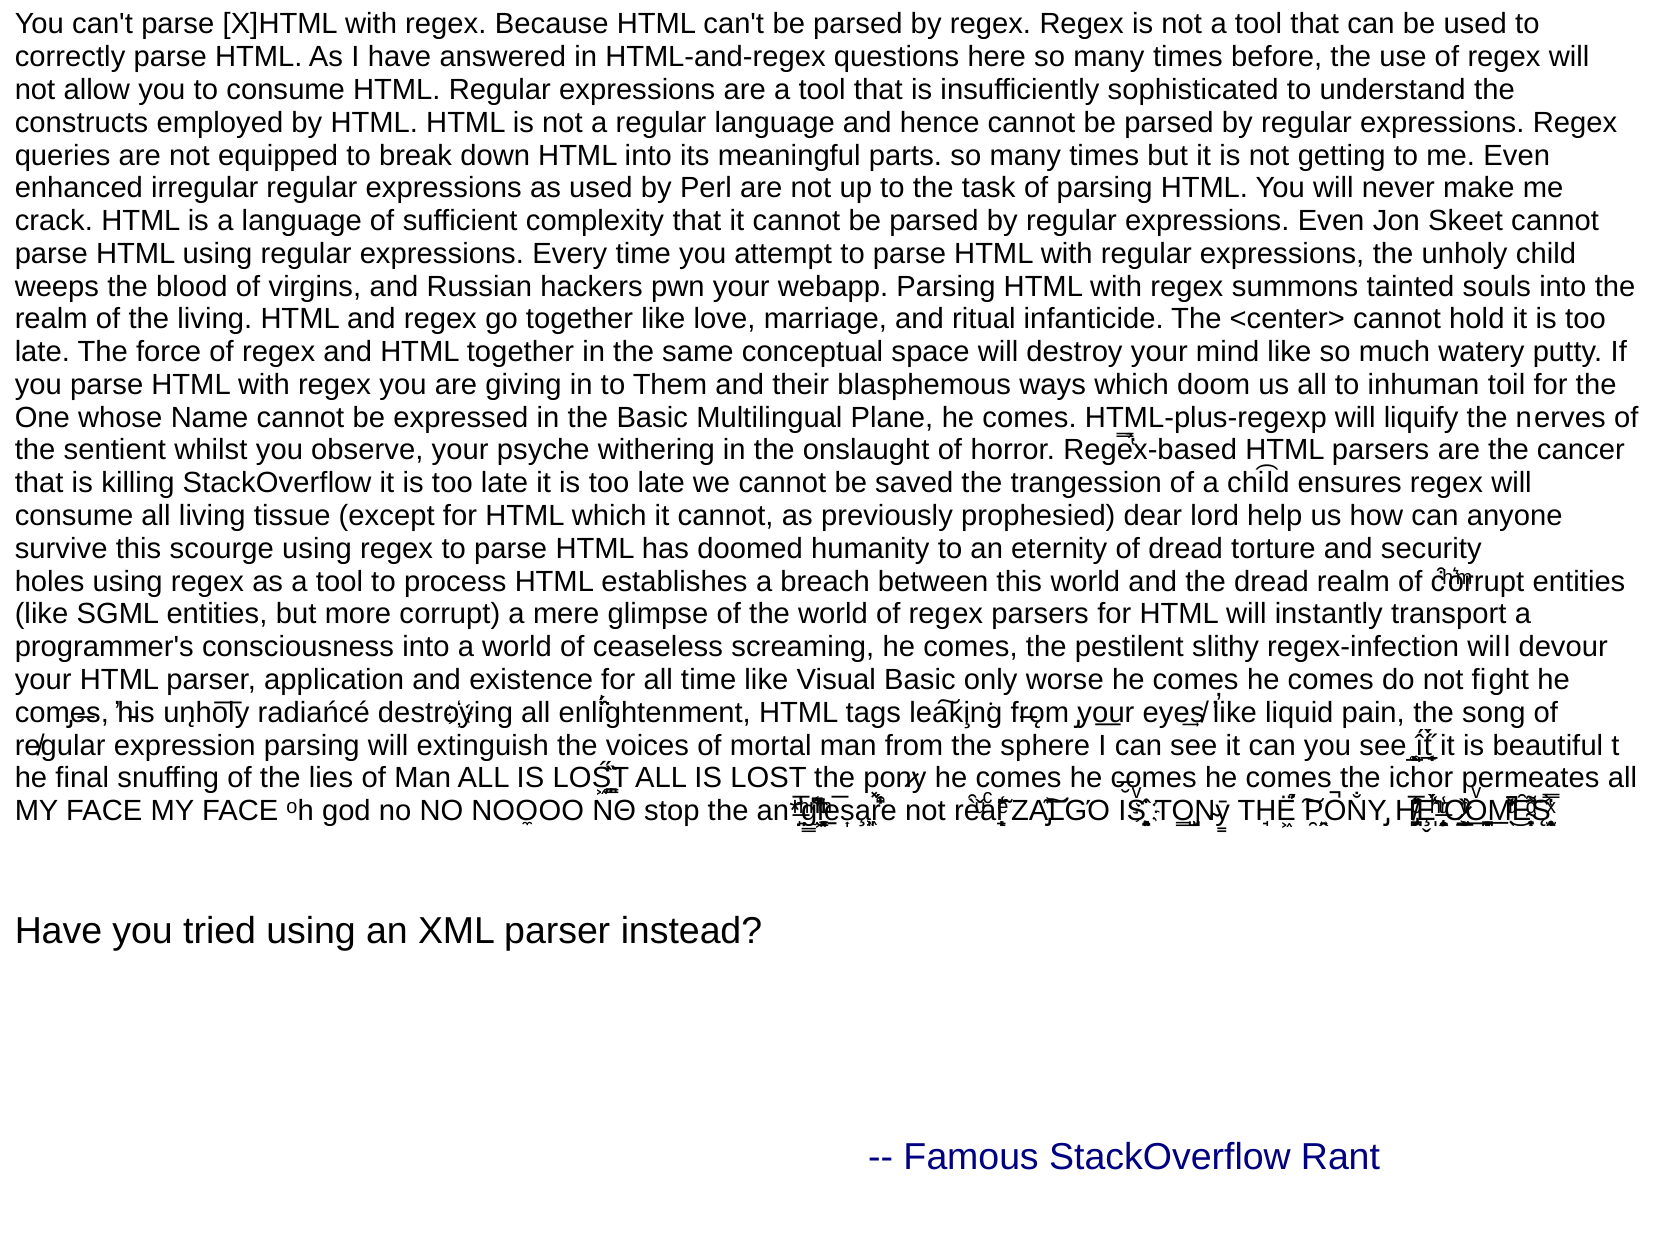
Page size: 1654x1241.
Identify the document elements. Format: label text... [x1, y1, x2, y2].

text_box -- Famous StackOverflow Rant [853, 1128, 1606, 1186]
text_box You can't parse [X]HTML with regex. Because HTML can't be parsed by regex. Regex is not a tool that can be used to correctly parse HTML. As I have answered in HTML-and-regex questions here so many times before, the use of regex will not allow you to consume HTML. Regular expressions are a tool that is insufficiently sophisticated to understand the constructs employed by HTML. HTML is not a regular language and hence cannot be parsed by regular expressions. Regex queries are not equipped to break down HTML into its meaningful parts. so many times but it is not getting to me. Even enhanced irregular regular expressions as used by Perl are not up to the task of parsing HTML. You will never make me crack. HTML is a language of sufficient complexity that it cannot be parsed by regular expressions. Even Jon Skeet cannot parse HTML using regular expressions. Every time you attempt to parse HTML with regular expressions, the unholy child weeps the blood of virgins, and Russian hackers pwn your webapp. Parsing HTML with regex summons tainted souls into the realm of the living. HTML and regex go together like love, marriage, and ritual infanticide. The <center> cannot hold it is too late. The force of regex and HTML together in the same conceptual space will destroy your mind like so much watery putty. If you parse HTML with regex you are giving in to Them and their blasphemous ways which doom us all to inhuman toil for the One whose Name cannot be expressed in the Basic Multilingual Plane, he comes. HTML-plus-regexp will liquify the n​erves of the sentient whilst you observe, your psyche withering in the onslaught of horror. Rege̿̔̉x-based HTML parsers are the cancer that is killing StackOverflow it is too late it is too late we cannot be saved the trangession of a chi͡ld ensures regex will consume all living tissue (except for HTML which it cannot, as previously prophesied) dear lord help us how can anyone survive this scourge using regex to parse HTML has doomed humanity to an eternity of dread torture and security holes using regex as a tool to process HTML establishes a breach between this world and the dread realm of c͒ͪo͛ͫrrupt entities (like SGML entities, but more corrupt) a mere glimpse of the world of reg​ex parsers for HTML will ins​tantly transport a programmer's consciousness into a world of ceaseless screaming, he comes, the pestilent slithy regex-infection wil​l devour your HT​ML parser, application and existence for all time like Visual Basic only worse he comes he comes do not fi​ght he com̡e̶s, ̕h̵i​s un̨ho͞ly radiańcé destro҉ying all enli̍̈́̂̈́ghtenment, HTML tags lea͠ki̧n͘g fr̶ǫm ̡yo​͟ur eye͢s̸ ̛l̕ik͏e liq​uid pain, the song of re̸gular exp​ression parsing will exti​nguish the voices of mor​tal man from the sp​here I can see it can you see ̲͚̖͔̙î̩́t̲͎̩̱͔́̋̀ it is beautiful t​he final snuffing of the lie​s of Man ALL IS LOŚ͖̩͇̗̪̏̈́T ALL I​S LOST the pon̷y he comes he c̶̮omes he comes the ich​or permeates all MY FACE MY FACE ᵒh god no NO NOO̼O​O NΘ stop the an​*̶͑̾̾​̅ͫ͏̙̤g͇̫͛͆̾ͫ̑͆l͖͉̗̩̳̟̍ͫͥͨe̠̅s͎a̧͈͖r̽̾̈́͒͑e n​ot rè̑ͧ̌aͨl̘̝̙̃ͤ͂̾̆ ZA̡͊͠͝LGΌ ISͮ̂҉̯͈͕̹̘̱ TO͇̹̺ͅƝ̴ȳ̳ TH̘Ë͖́̉ ͠P̯͍̭O̚​N̐Y̡ H̸̡̪̯ͨ͊̽̅̾̎Ȩ̬̩̾͛ͪ̈́̀́͘ ̶̧̨̱̹̭̯ͧ̾ͬC̷̙̲̝͖ͭ̏ͥͮ͟Oͮ͏̮̪̝͍M̲̖͊̒ͪͩͬ̚̚͜Ȇ̴̟̟͙̞ͩ͌͝S̨̥̫͎̭ͯ̿̔̀ͅ Have you tried using an XML parser instead? [0, 0, 1654, 1111]
